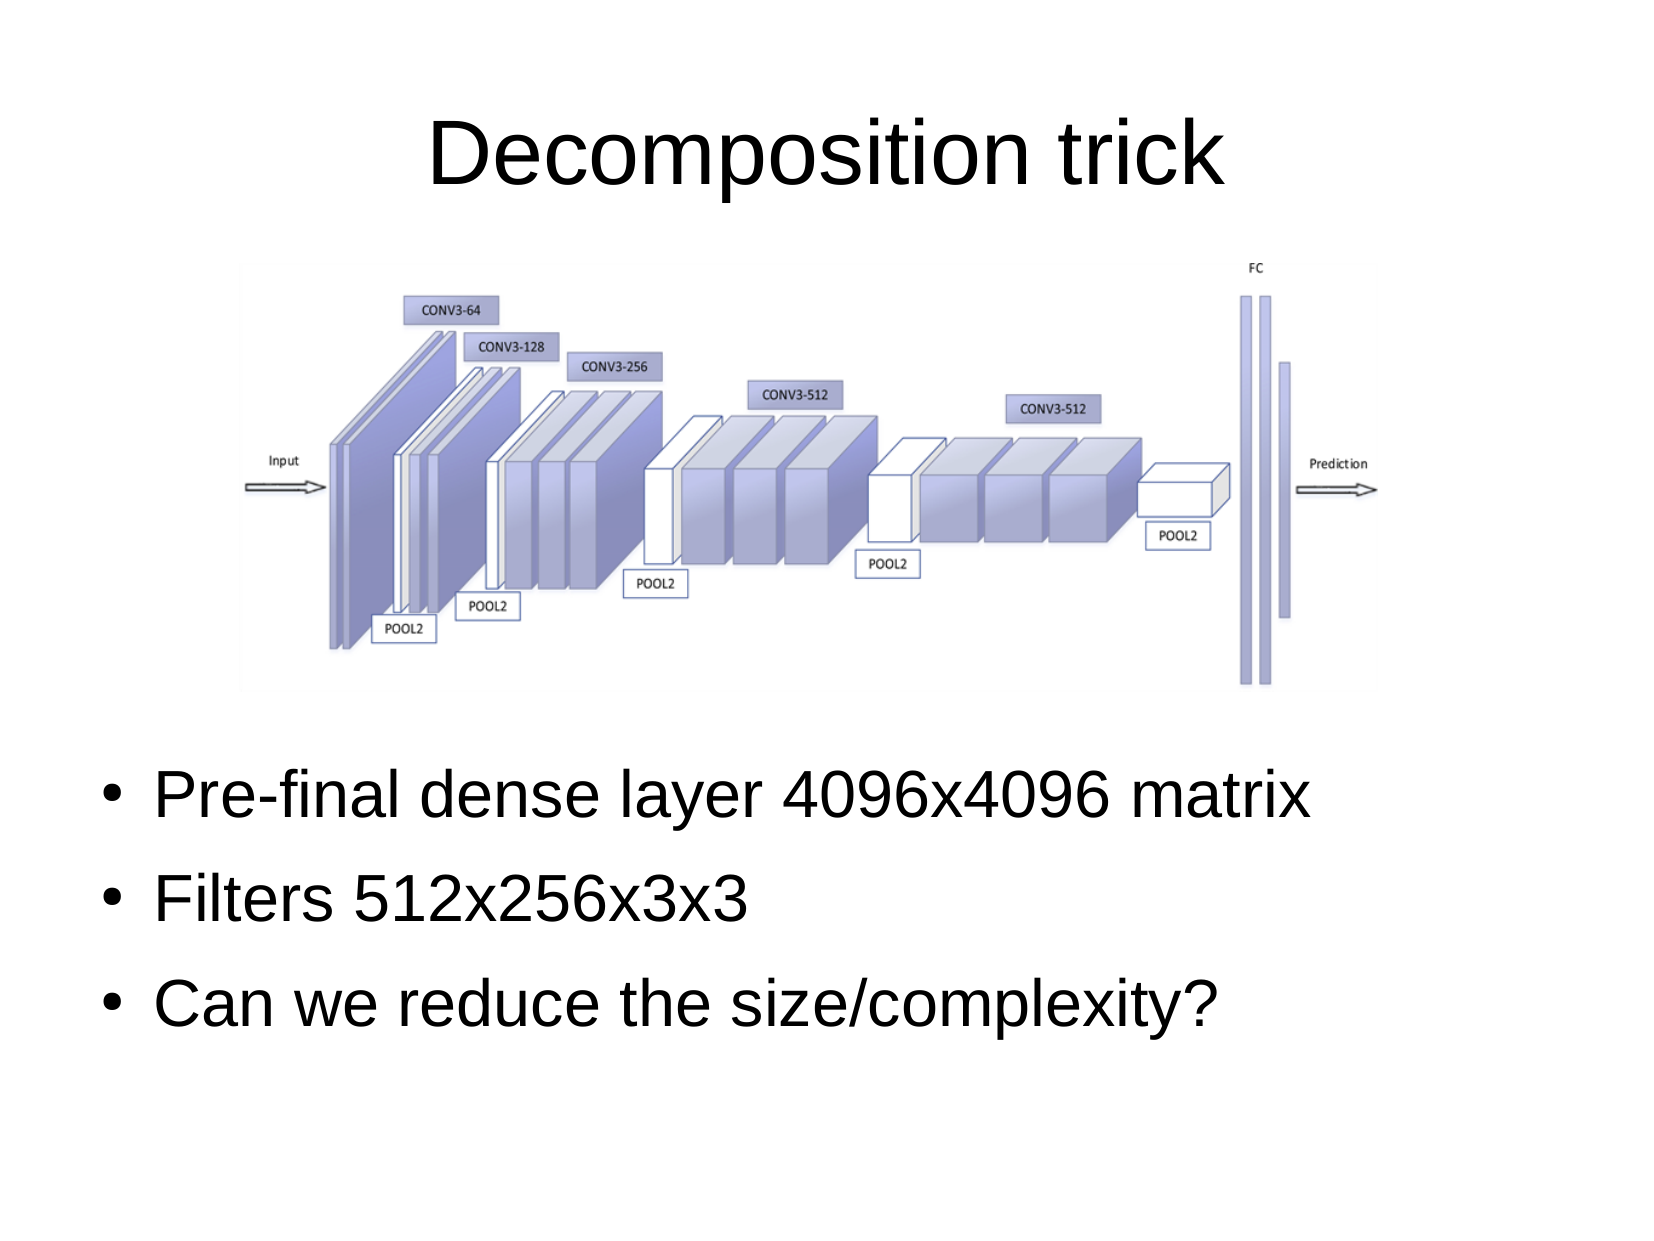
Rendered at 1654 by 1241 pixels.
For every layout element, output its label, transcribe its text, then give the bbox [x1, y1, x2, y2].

list Pre-final dense layer 4096x4096 matrix Filters 512x256x3x3 Can we reduce the size/complexity? [82, 757, 1571, 1167]
title Decomposition trick [82, 49, 1571, 257]
picture [234, 263, 1378, 692]
